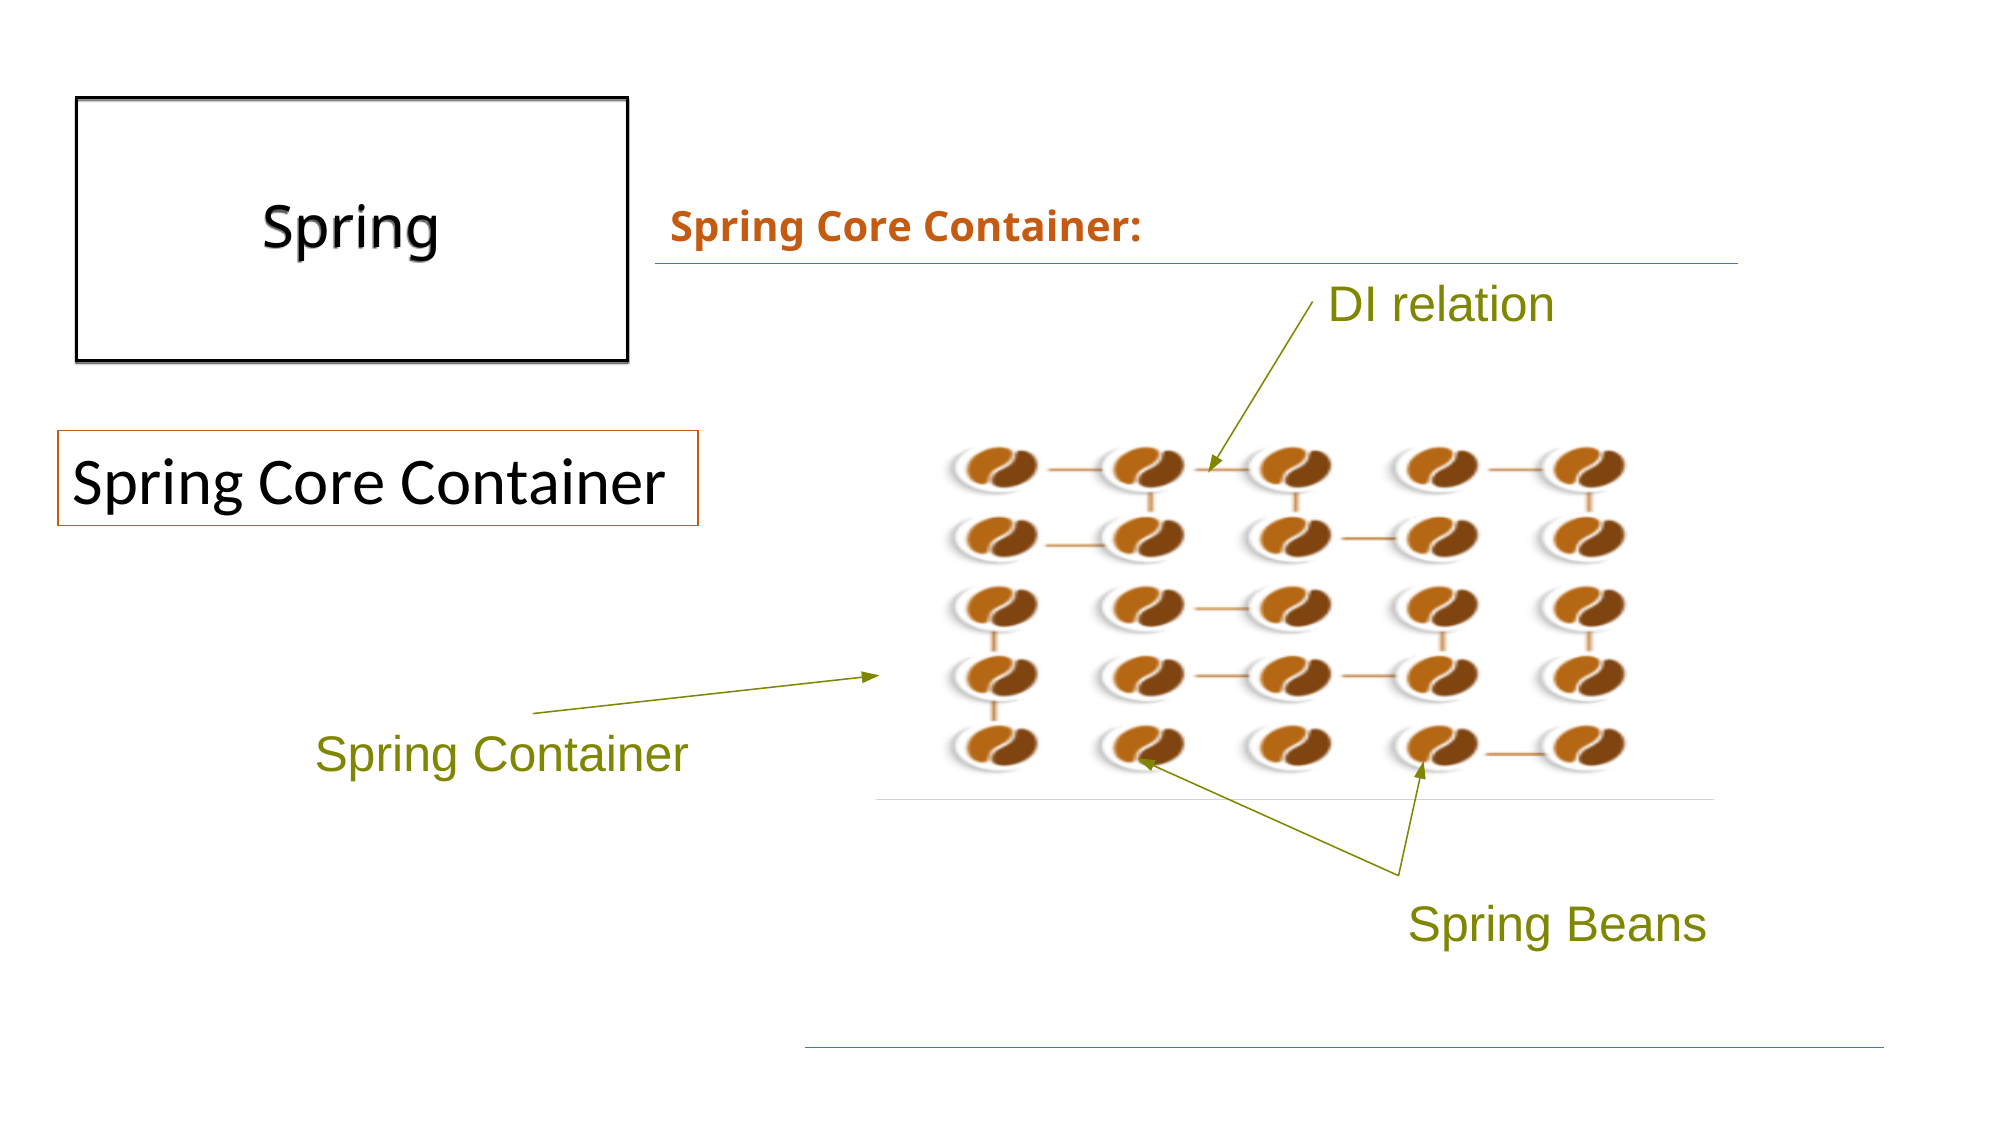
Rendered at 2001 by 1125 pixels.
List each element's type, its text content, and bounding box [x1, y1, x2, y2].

text_box Spring Beans [1392, 883, 1740, 960]
text_box DI relation [1312, 263, 1604, 340]
text_box Spring Core Container [58, 431, 698, 526]
title Spring [76, 97, 628, 361]
picture [889, 430, 1701, 785]
text_box Spring Core Container: [655, 191, 1655, 258]
text_box Spring Container [299, 713, 767, 790]
